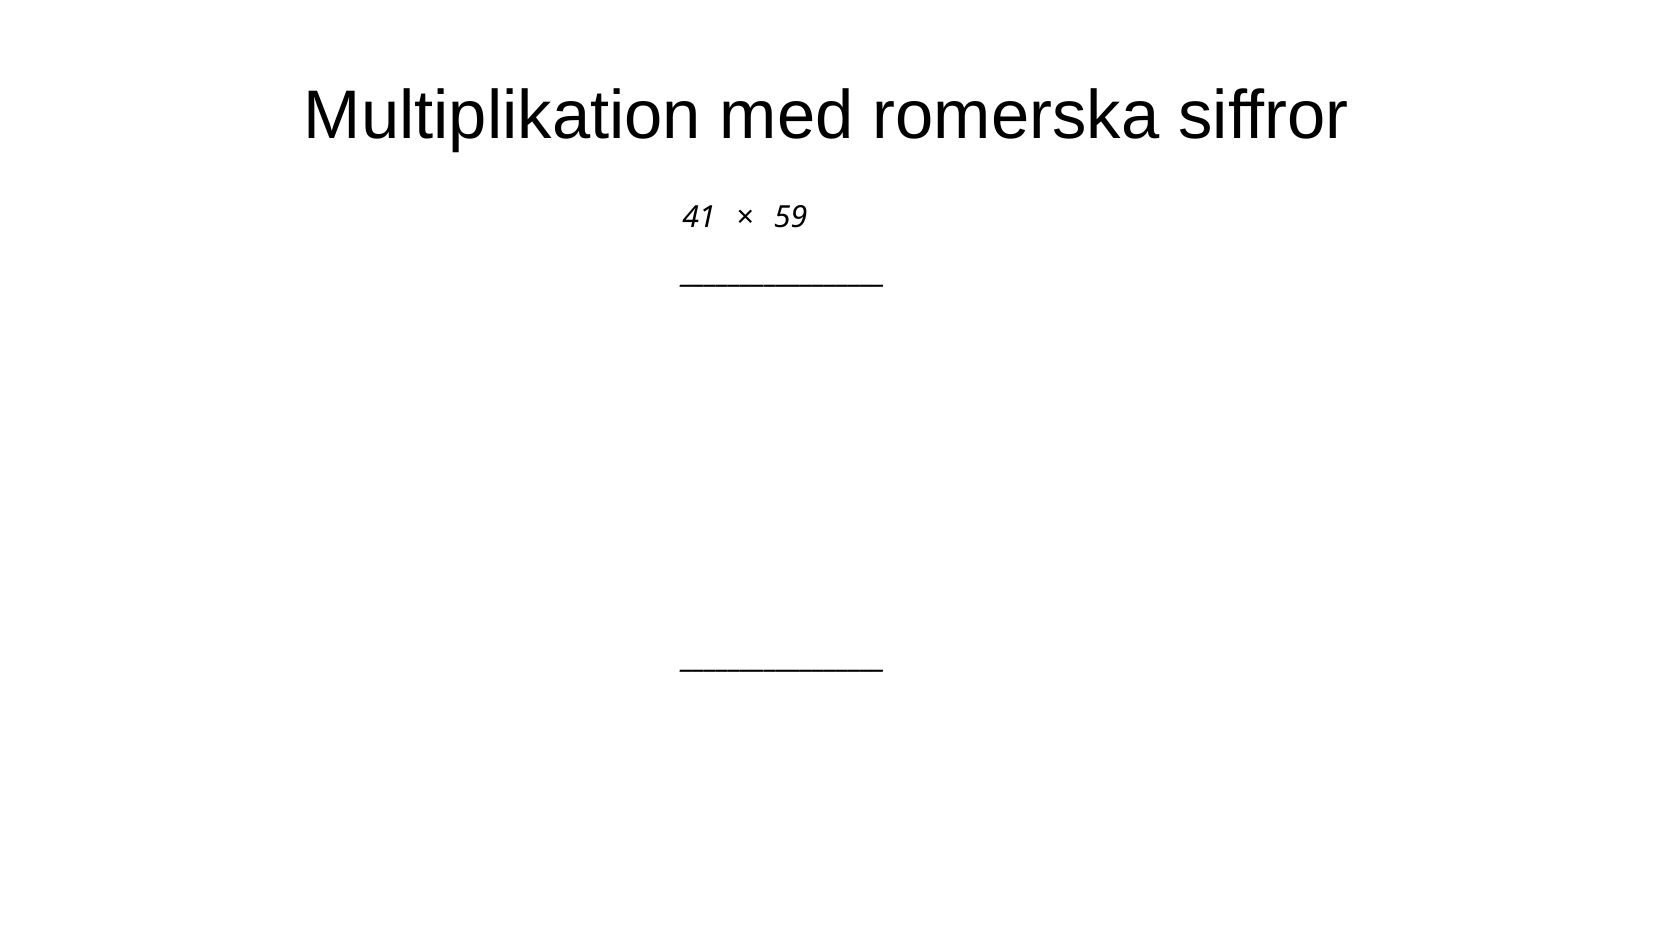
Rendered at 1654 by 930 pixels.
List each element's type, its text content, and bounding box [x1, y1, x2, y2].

title Multiplikation med romerska siffror [82, 36, 1571, 193]
list 41 × 59 _________________ _________________ [639, 195, 1014, 735]
